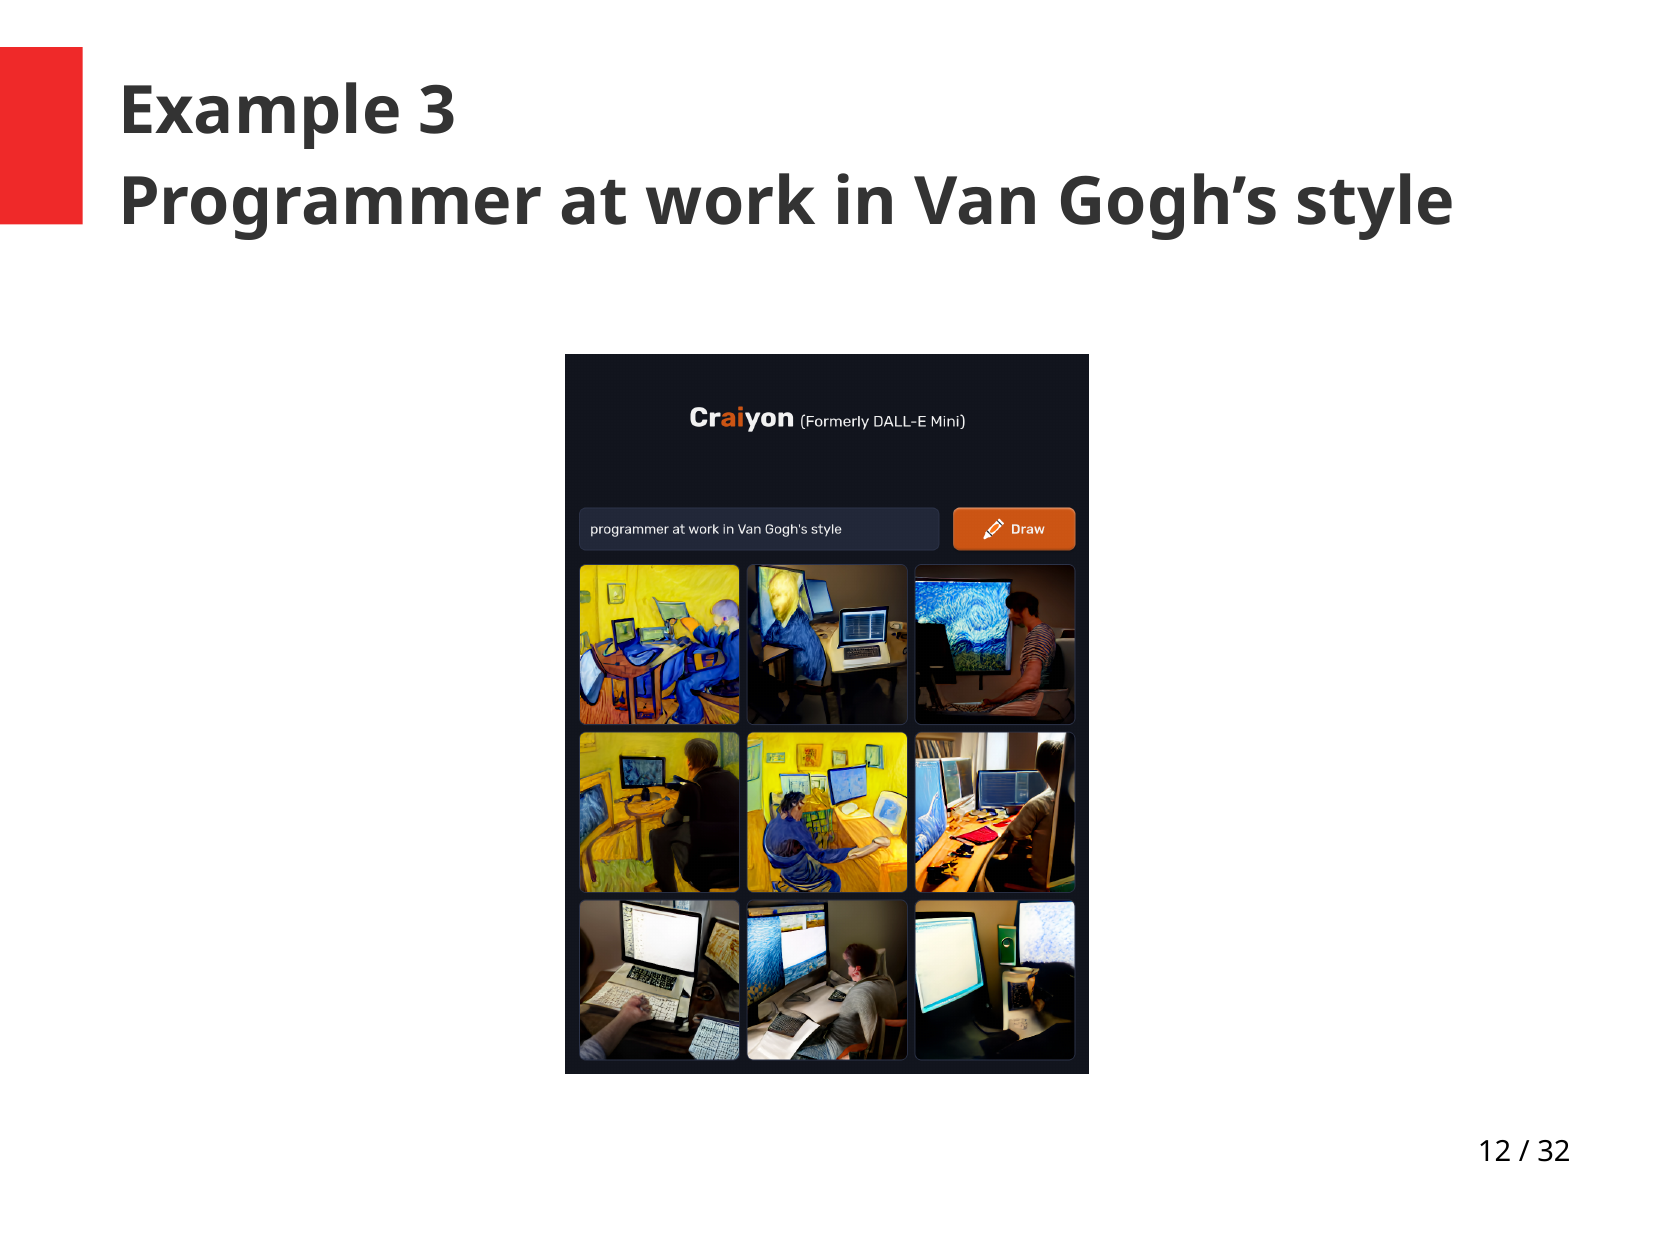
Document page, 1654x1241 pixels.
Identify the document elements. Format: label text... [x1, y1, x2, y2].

picture [565, 354, 1089, 1074]
title Example 3 Programmer at work in Van Gogh’s style [118, 36, 1571, 270]
